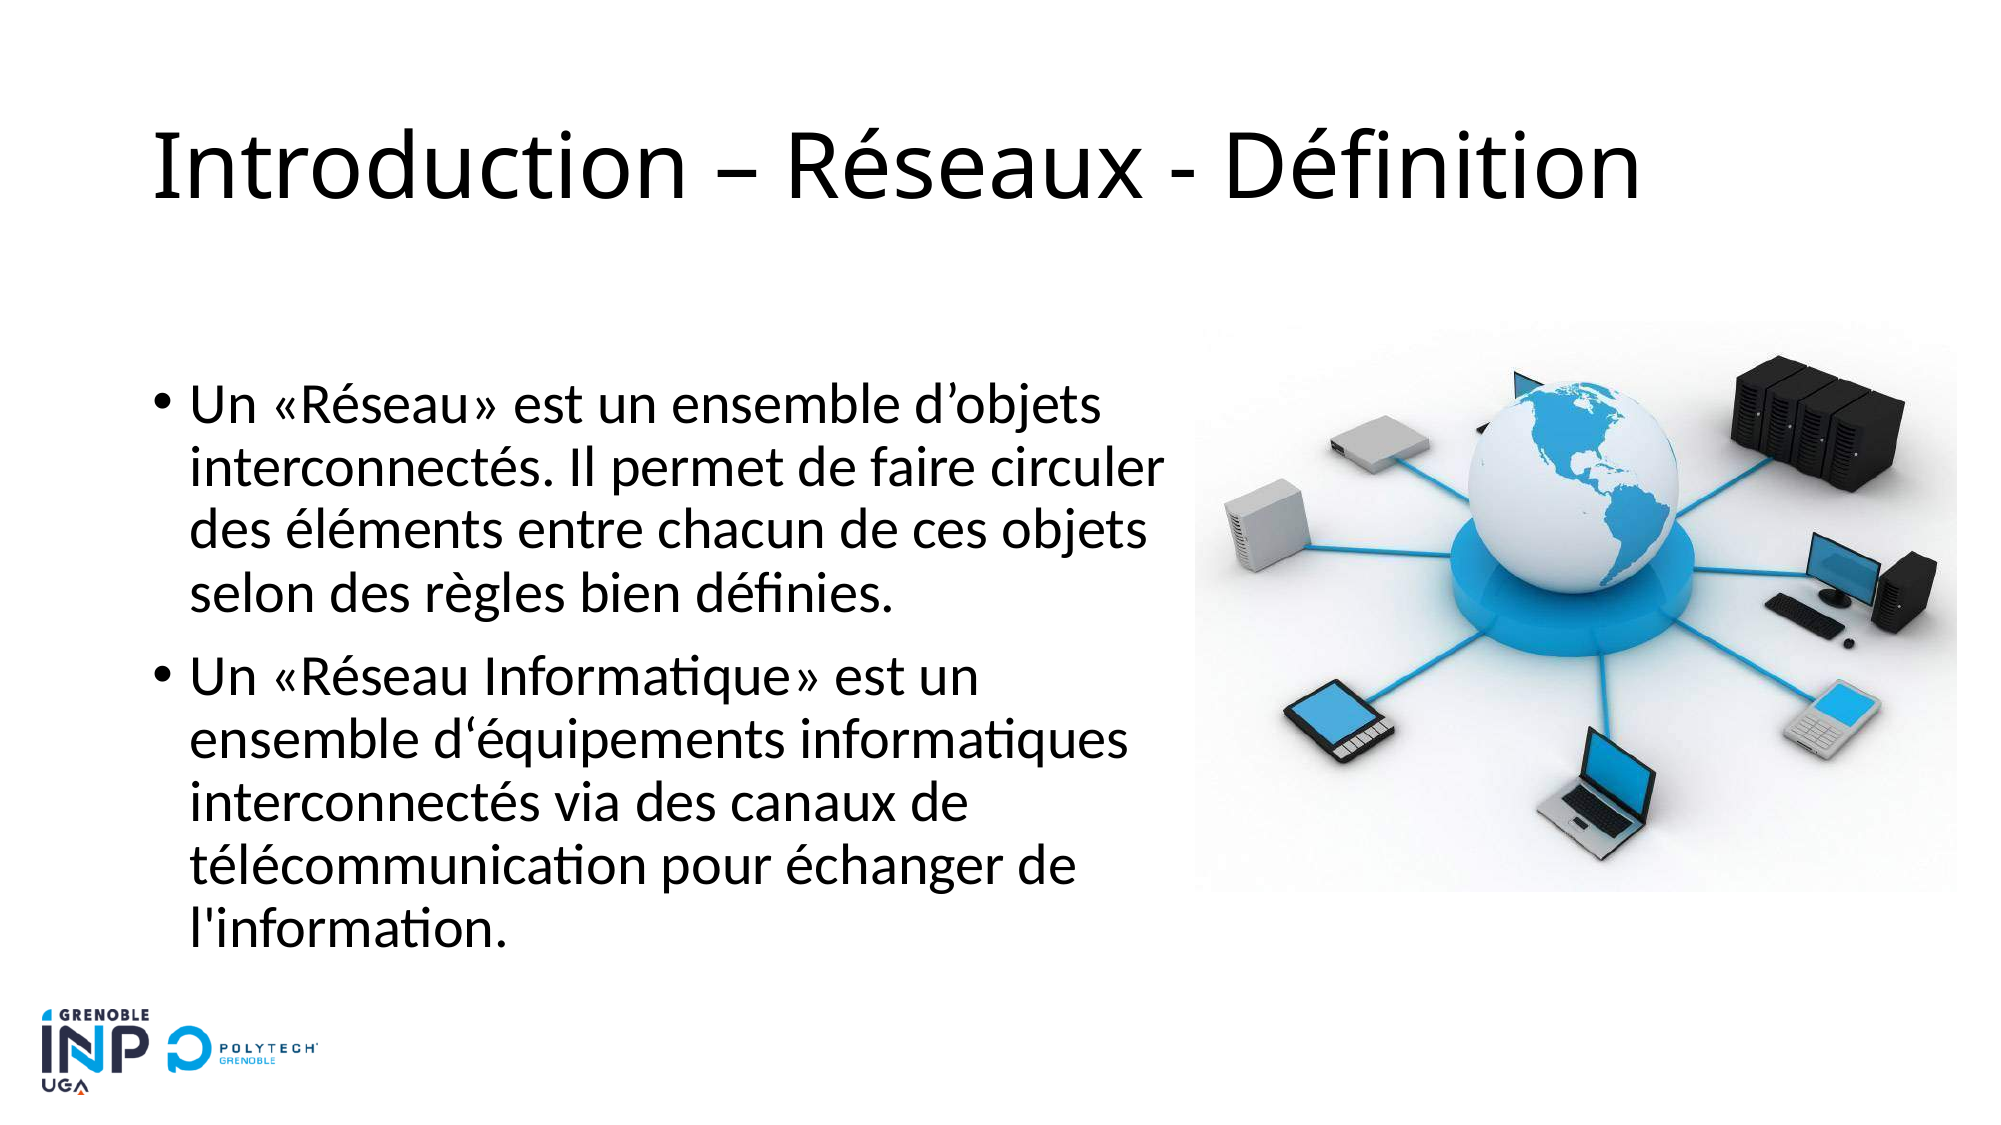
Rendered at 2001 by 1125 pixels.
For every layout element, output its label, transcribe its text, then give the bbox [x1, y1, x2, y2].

picture [42, 1009, 318, 1095]
list Un «Réseau» est un ensemble d’objets interconnectés. Il permet de faire circuler des éléments entre chacun de ces objets selon des règles bien définies. Un «Réseau Informatique» est un ensemble d‘équipements informatiques interconnectés via des canaux de télécommunication pour échanger de l'information. [137, 299, 1196, 1014]
title Introduction – Réseaux - Définition [137, 59, 1863, 278]
picture [1195, 321, 1957, 892]
